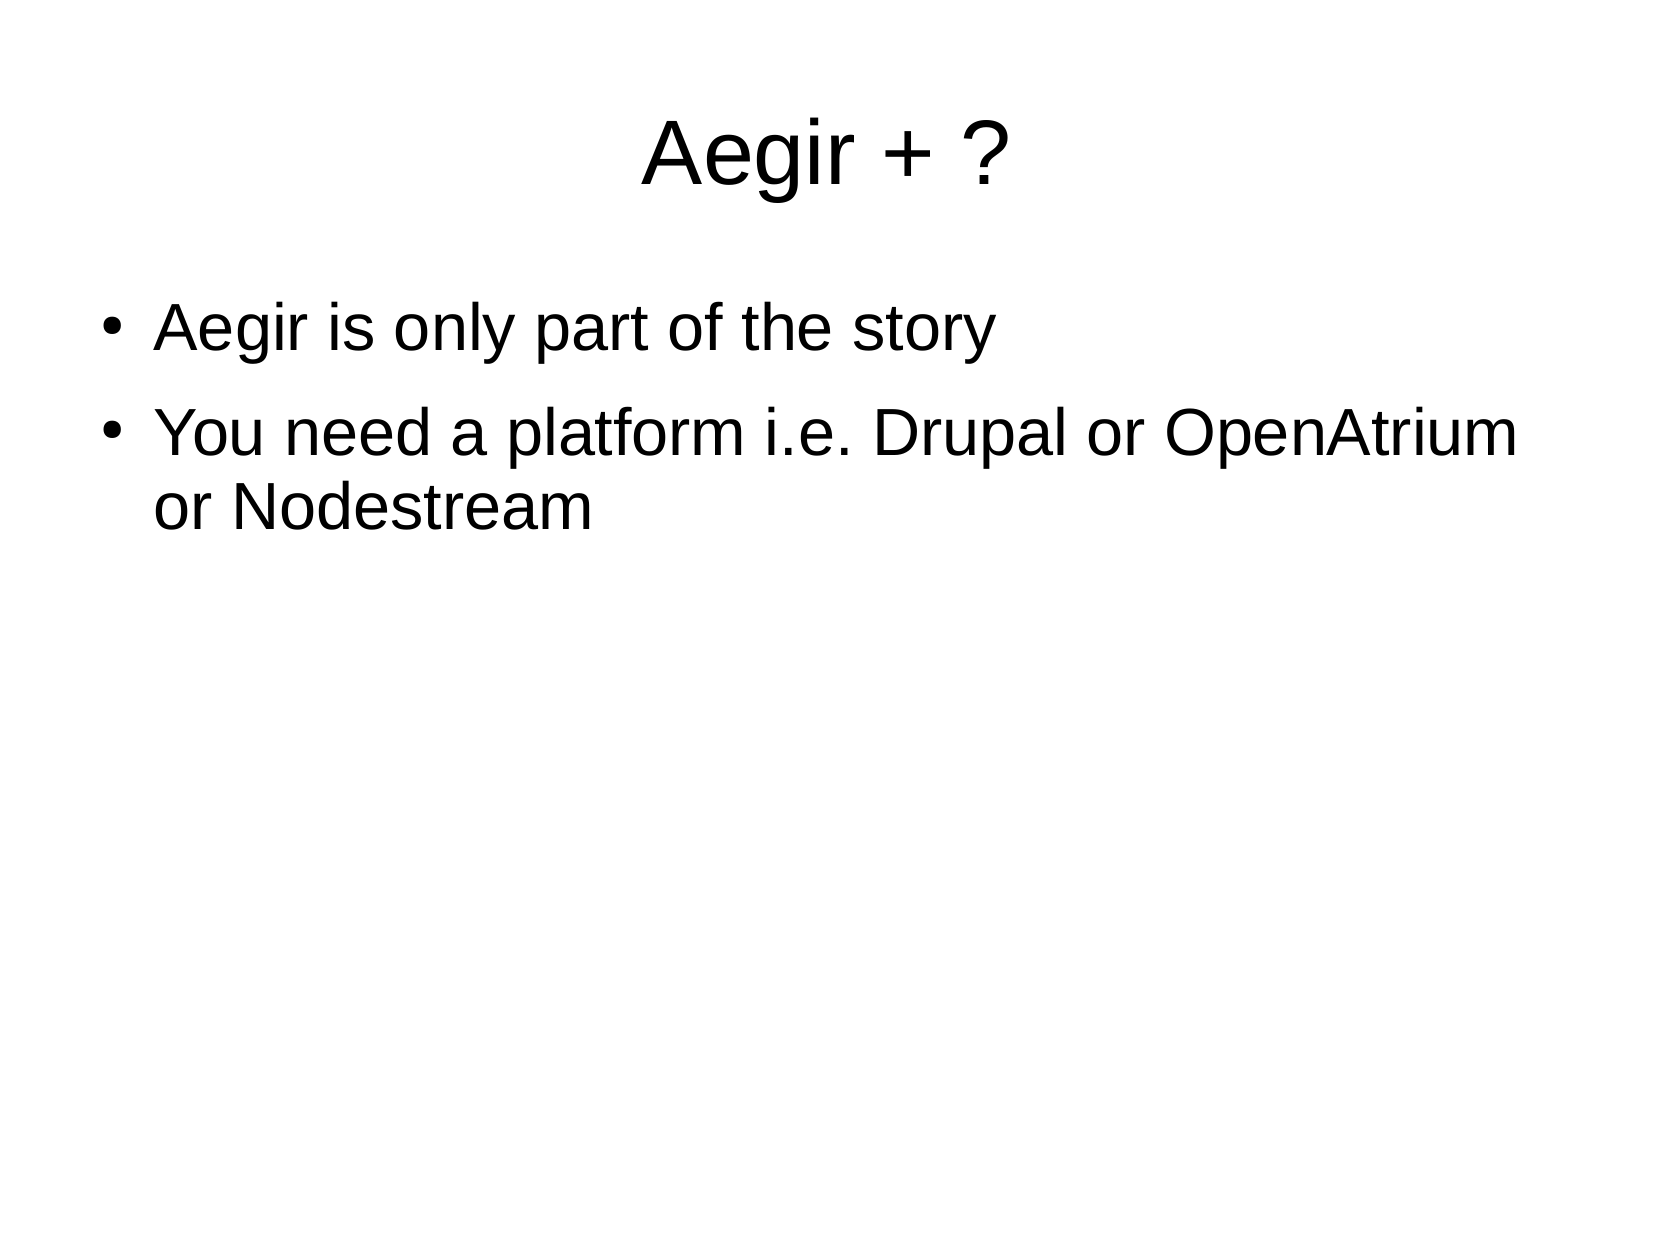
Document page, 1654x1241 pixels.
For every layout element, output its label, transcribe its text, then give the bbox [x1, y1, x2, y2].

title Aegir + ? [82, 56, 1571, 250]
list Aegir is only part of the story You need a platform i.e. Drupal or OpenAtrium or Nodestream [82, 290, 1571, 1109]
